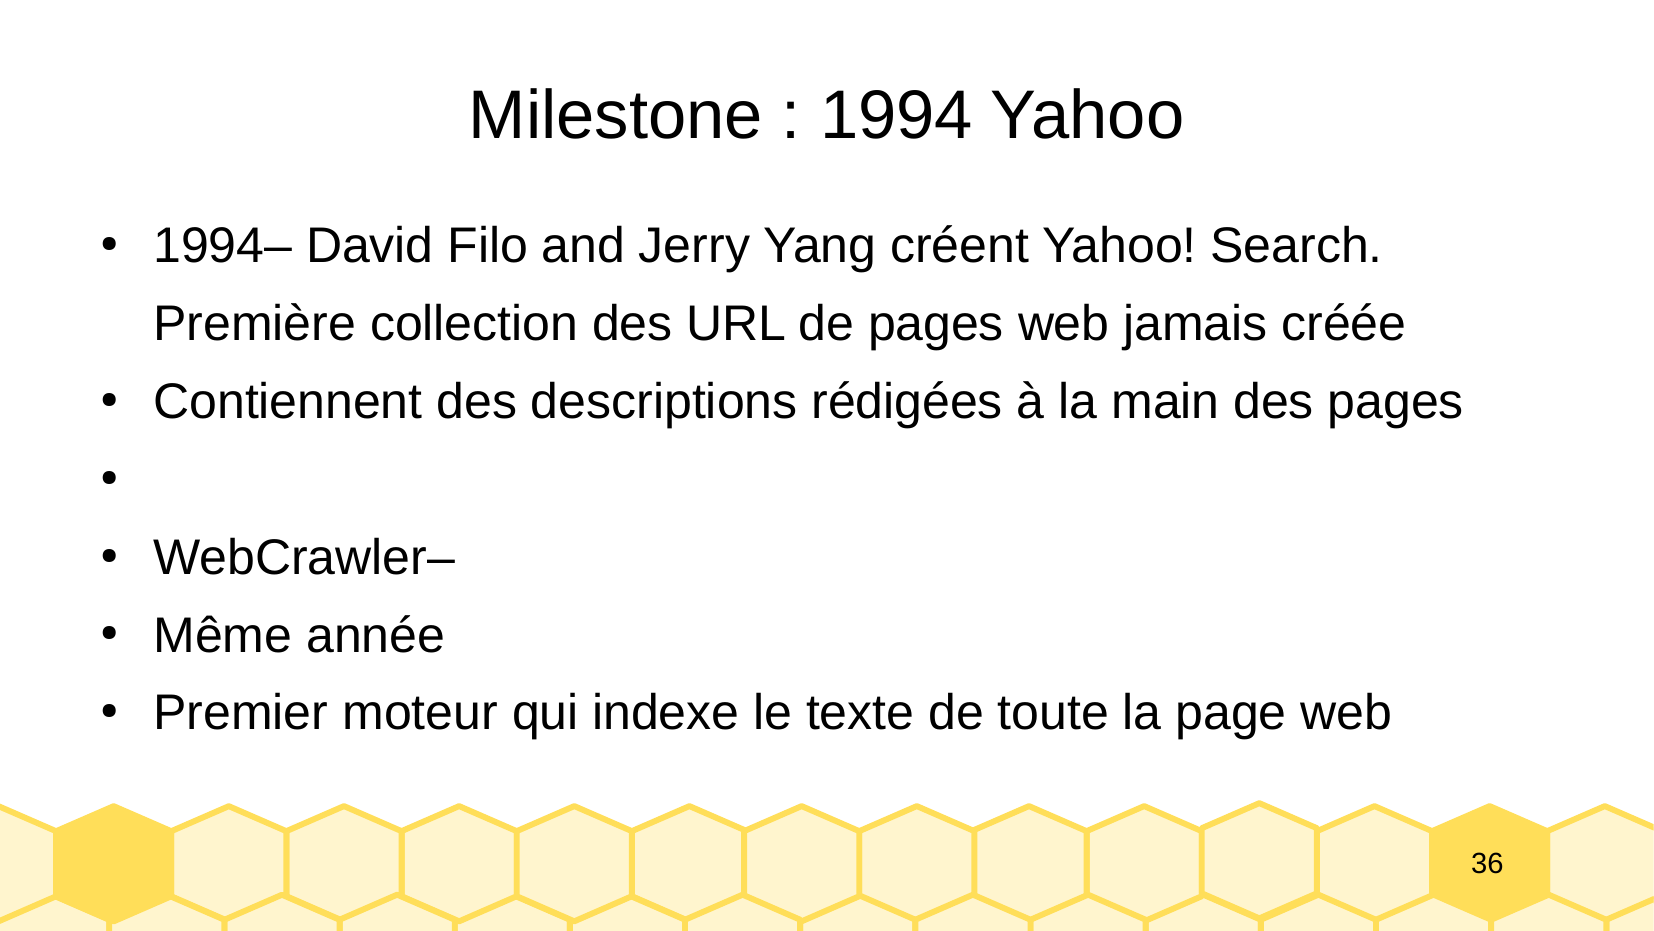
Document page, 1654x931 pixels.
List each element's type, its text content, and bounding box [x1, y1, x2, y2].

list 1994– David Filo and Jerry Yang créent Yahoo! Search. Première collection des URL de pages web jamais créée Contiennent des descriptions rédigées à la main des pages WebCrawler– Même année Premier moteur qui indexe le texte de toute la page web [82, 217, 1571, 758]
title Milestone : 1994 Yahoo [82, 37, 1571, 193]
